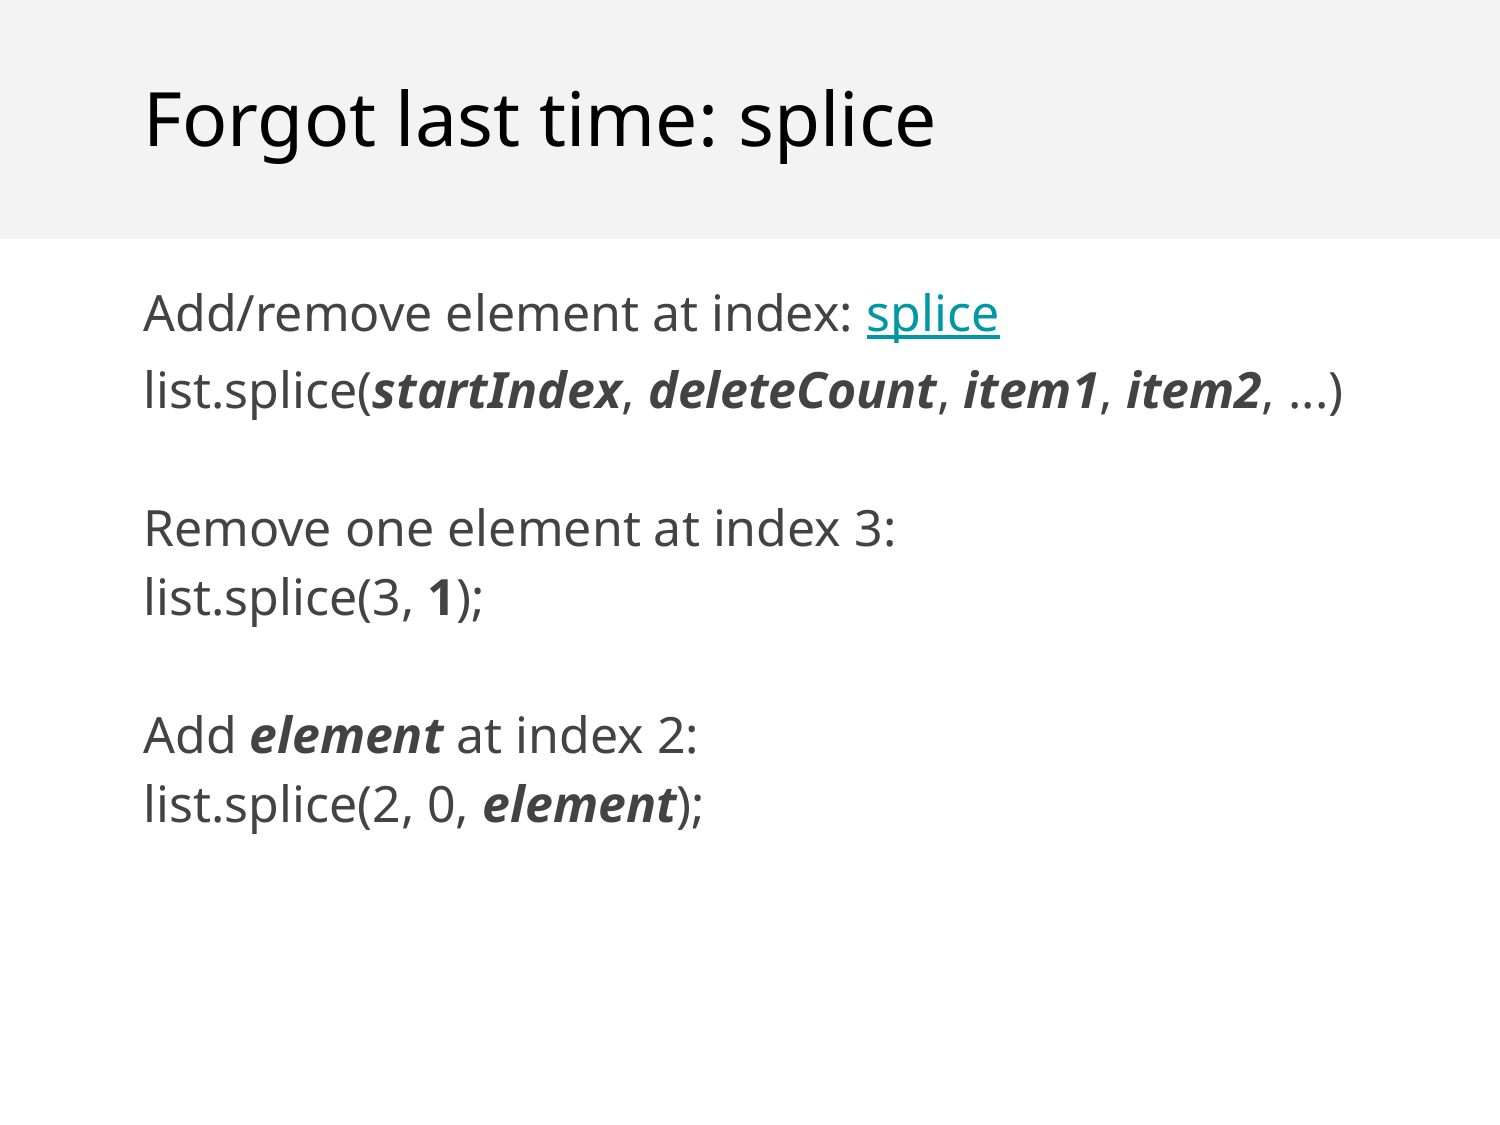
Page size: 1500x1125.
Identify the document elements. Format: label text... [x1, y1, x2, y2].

list Add/remove element at index: splice list.splice(startIndex, deleteCount, item1, item2, ...) Remove one element at index 3: list.splice(3, 1); Add element at index 2: list.splice(2, 0, element); [128, 255, 1372, 1004]
title Forgot last time: splice [128, 56, 1372, 183]
